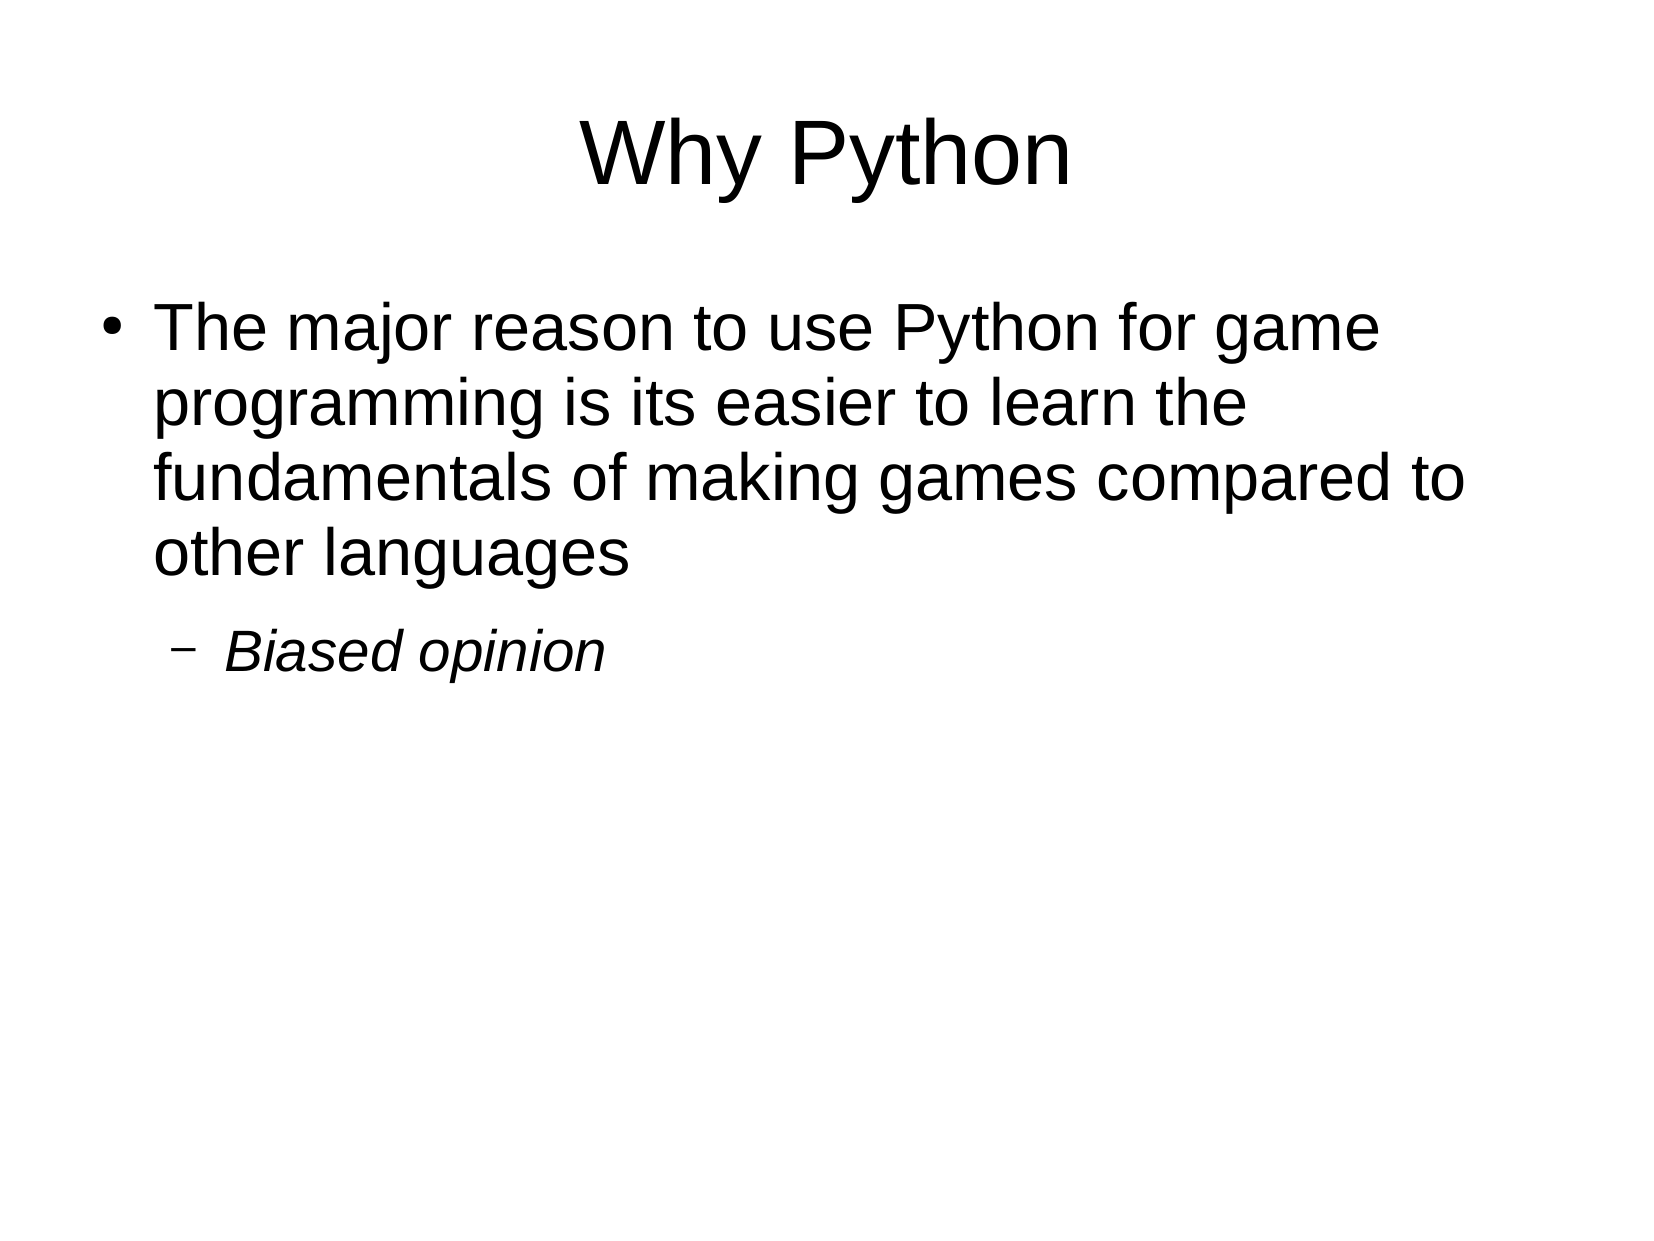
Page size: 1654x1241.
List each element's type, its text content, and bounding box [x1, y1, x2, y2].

list The major reason to use Python for game programming is its easier to learn the fundamentals of making games compared to other languages Biased opinion [82, 290, 1571, 1010]
title Why Python [82, 49, 1571, 257]
